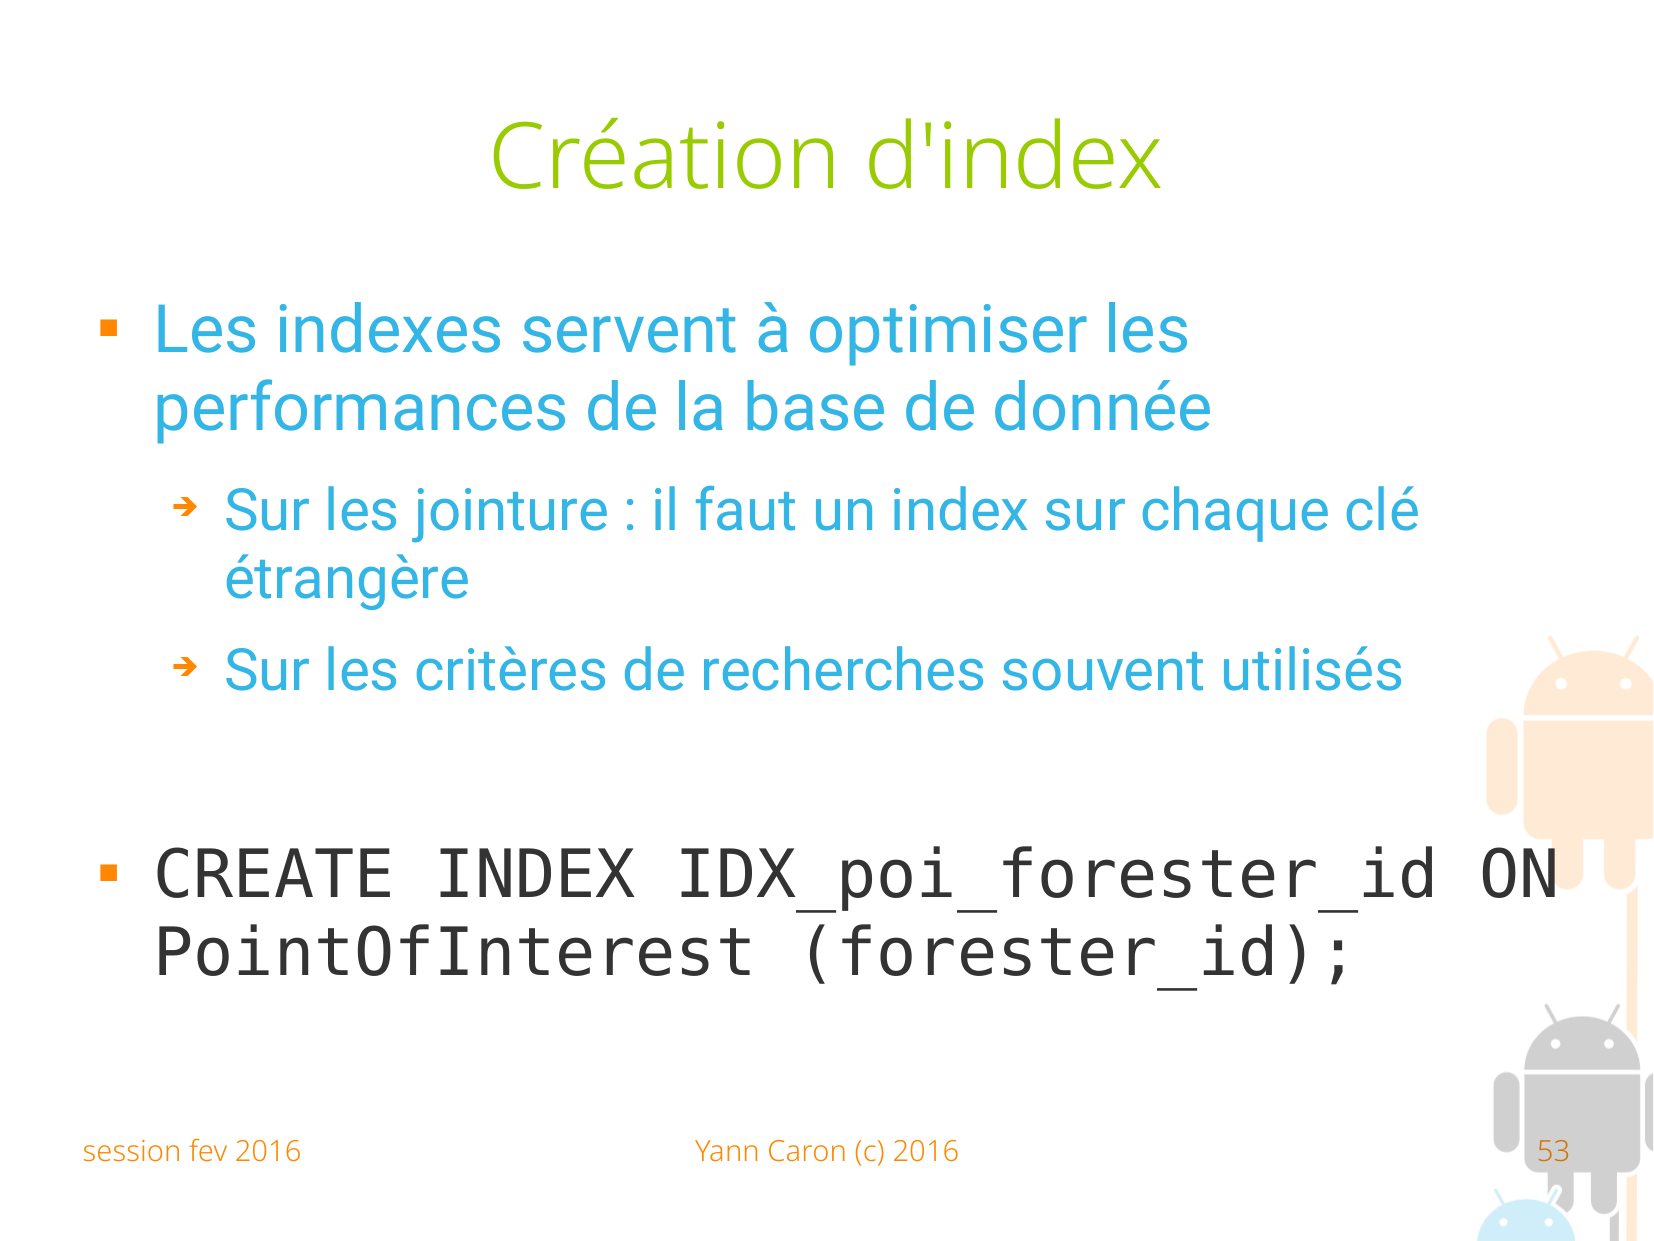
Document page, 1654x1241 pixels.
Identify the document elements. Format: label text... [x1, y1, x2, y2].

picture [240, 423, 1654, 1241]
list Les indexes servent à optimiser les performances de la base de donnée Sur les jointure : il faut un index sur chaque clé étrangère Sur les critères de recherches souvent utilisés CREATE INDEX IDX_poi_forester_id ON PointOfInterest (forester_id); [82, 290, 1571, 1010]
title Création d'index [82, 49, 1571, 257]
